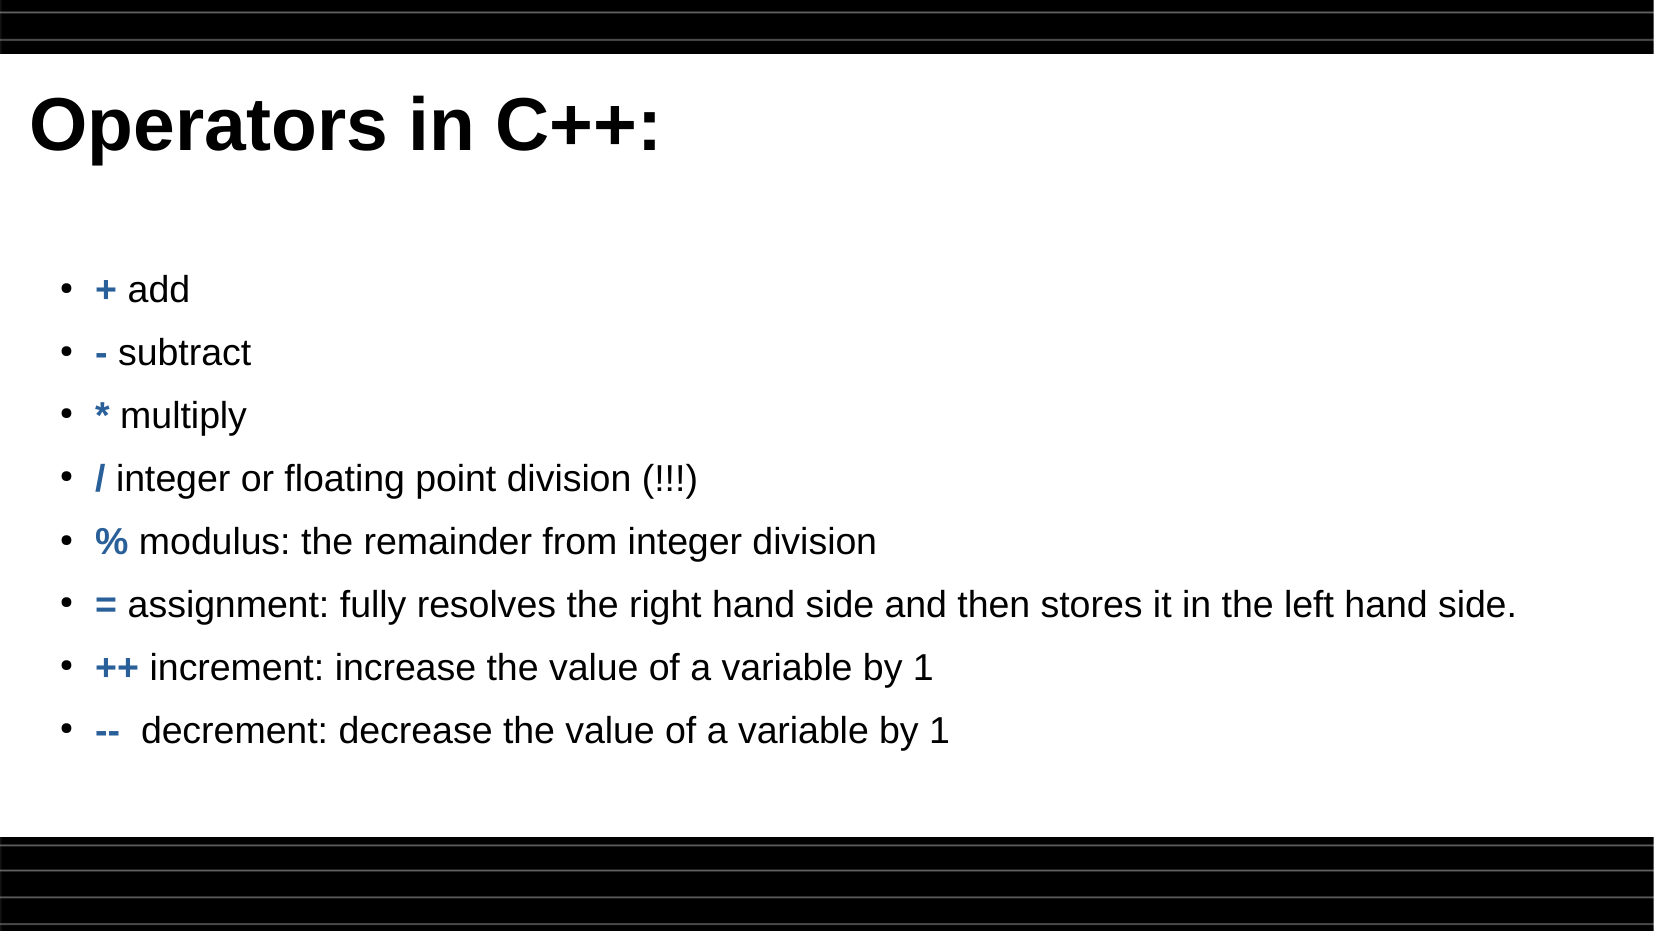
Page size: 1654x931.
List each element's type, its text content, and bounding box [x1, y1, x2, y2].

picture [0, 0, 1654, 54]
picture [0, 837, 1654, 931]
text_box + add - subtract * multiply / integer or floating point division (!!!) % modulus: the remainder from integer division = assignment: fully resolves the right hand side and then stores it in the left hand side. ++ increment: increase the value of a variable by 1 -- decrement: decrease the value of a variable by 1 [45, 240, 1621, 759]
text_box Operators in C++: [15, 75, 1591, 174]
